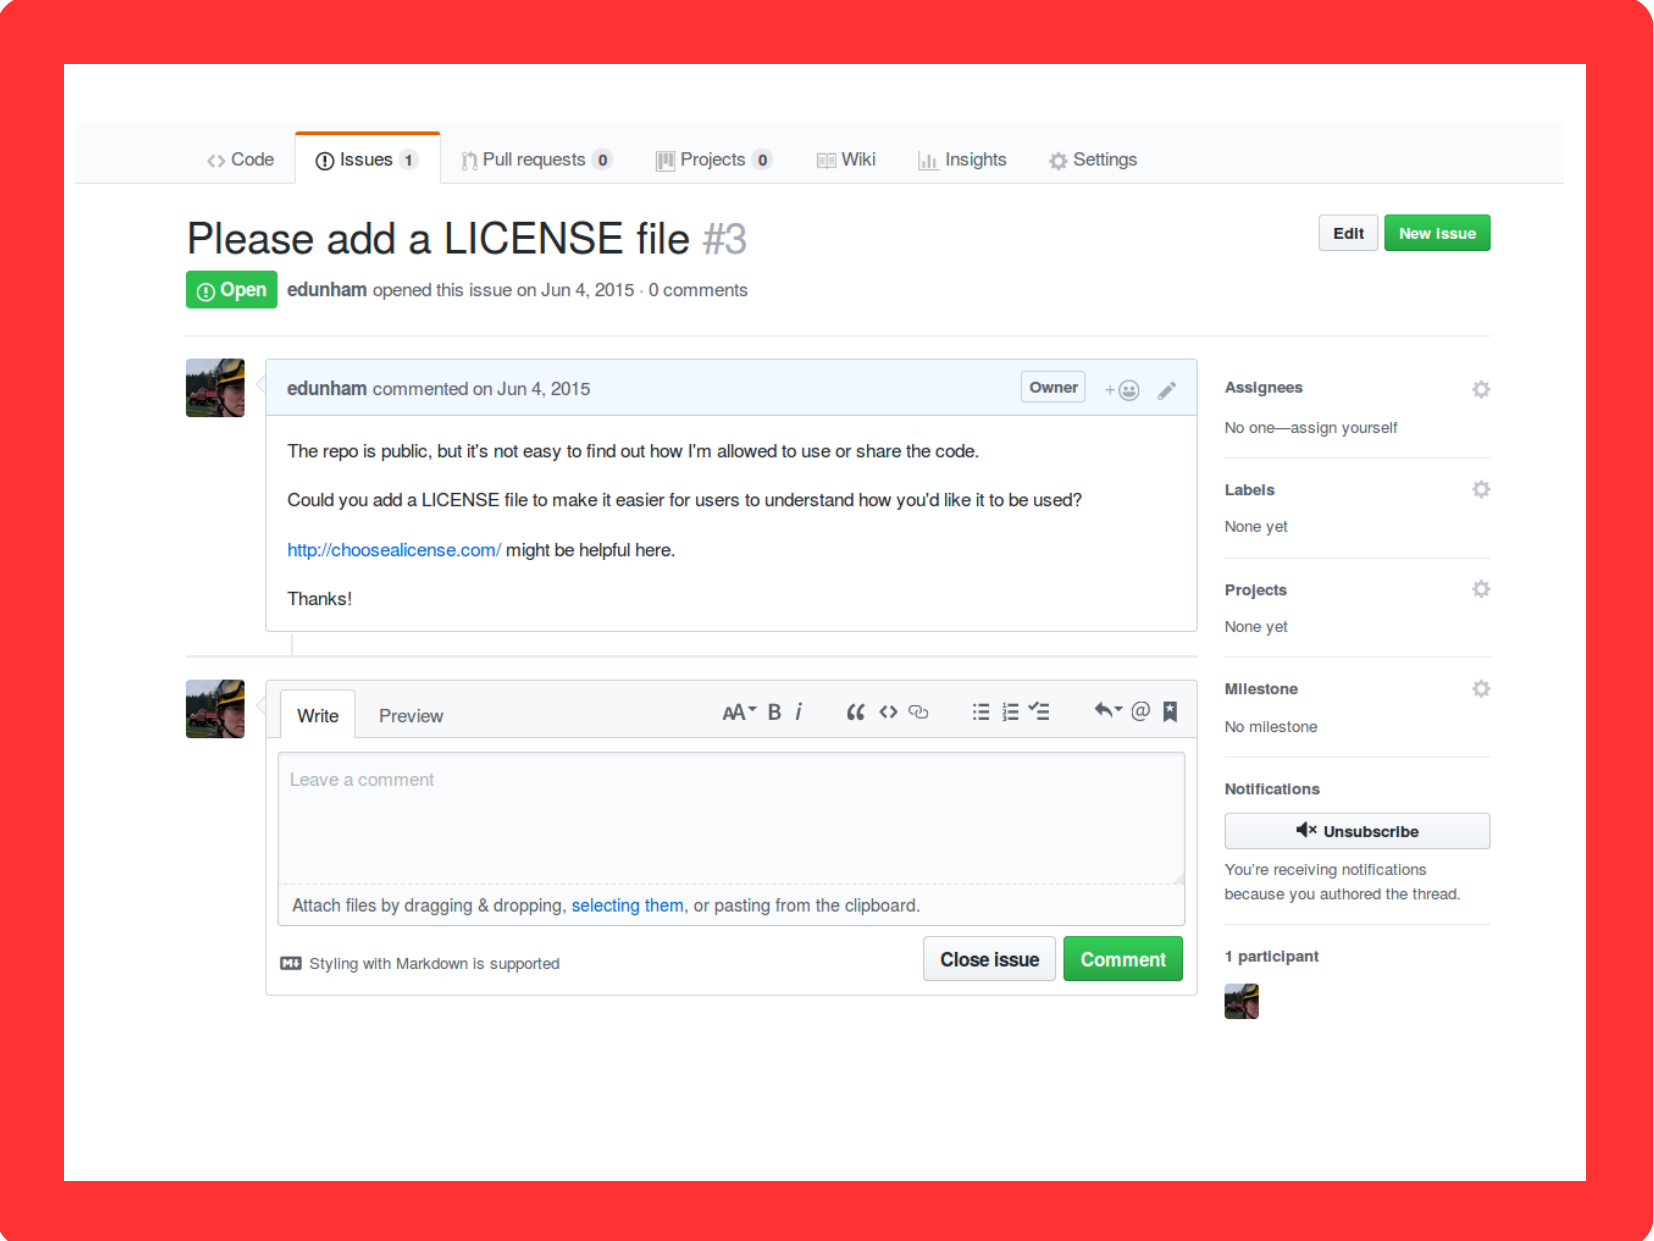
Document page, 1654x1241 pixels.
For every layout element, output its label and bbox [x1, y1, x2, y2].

picture [75, 123, 1564, 1036]
